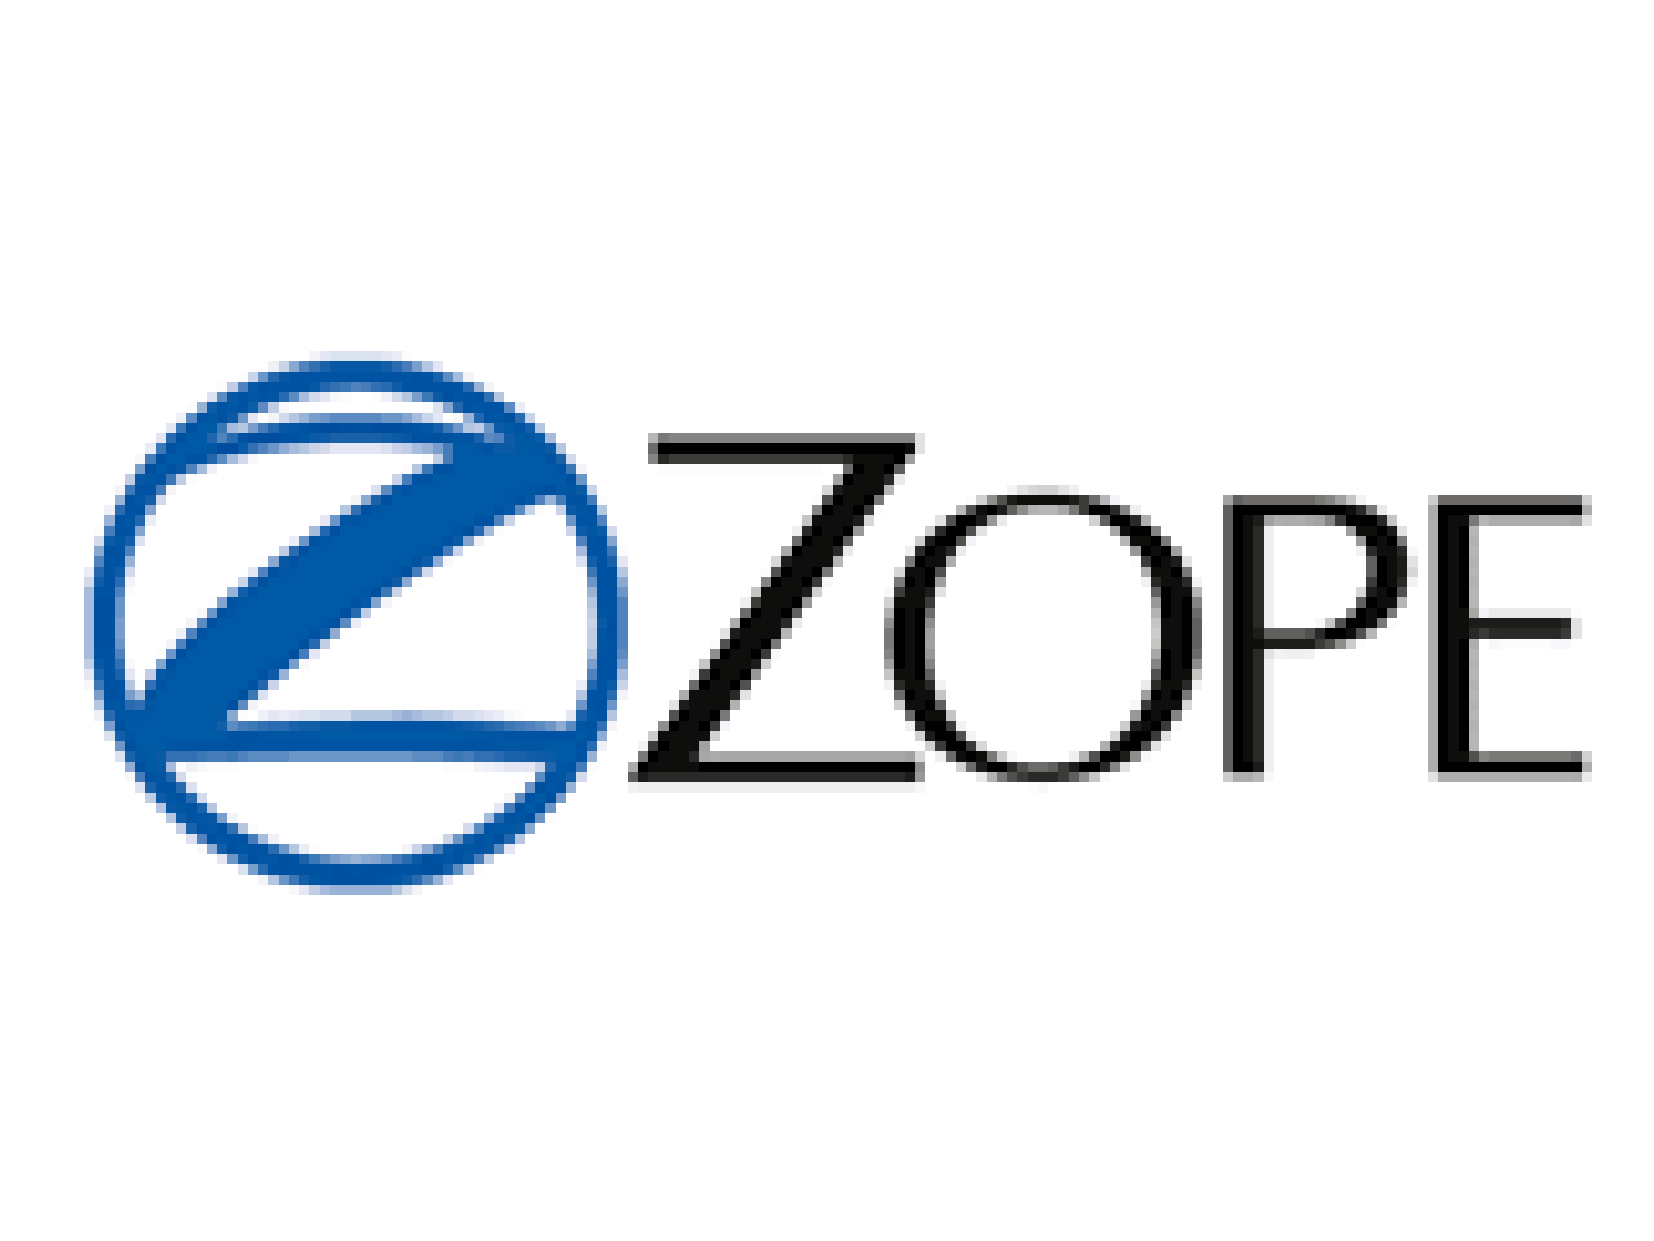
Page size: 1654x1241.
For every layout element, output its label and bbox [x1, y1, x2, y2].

picture [74, 331, 1613, 906]
